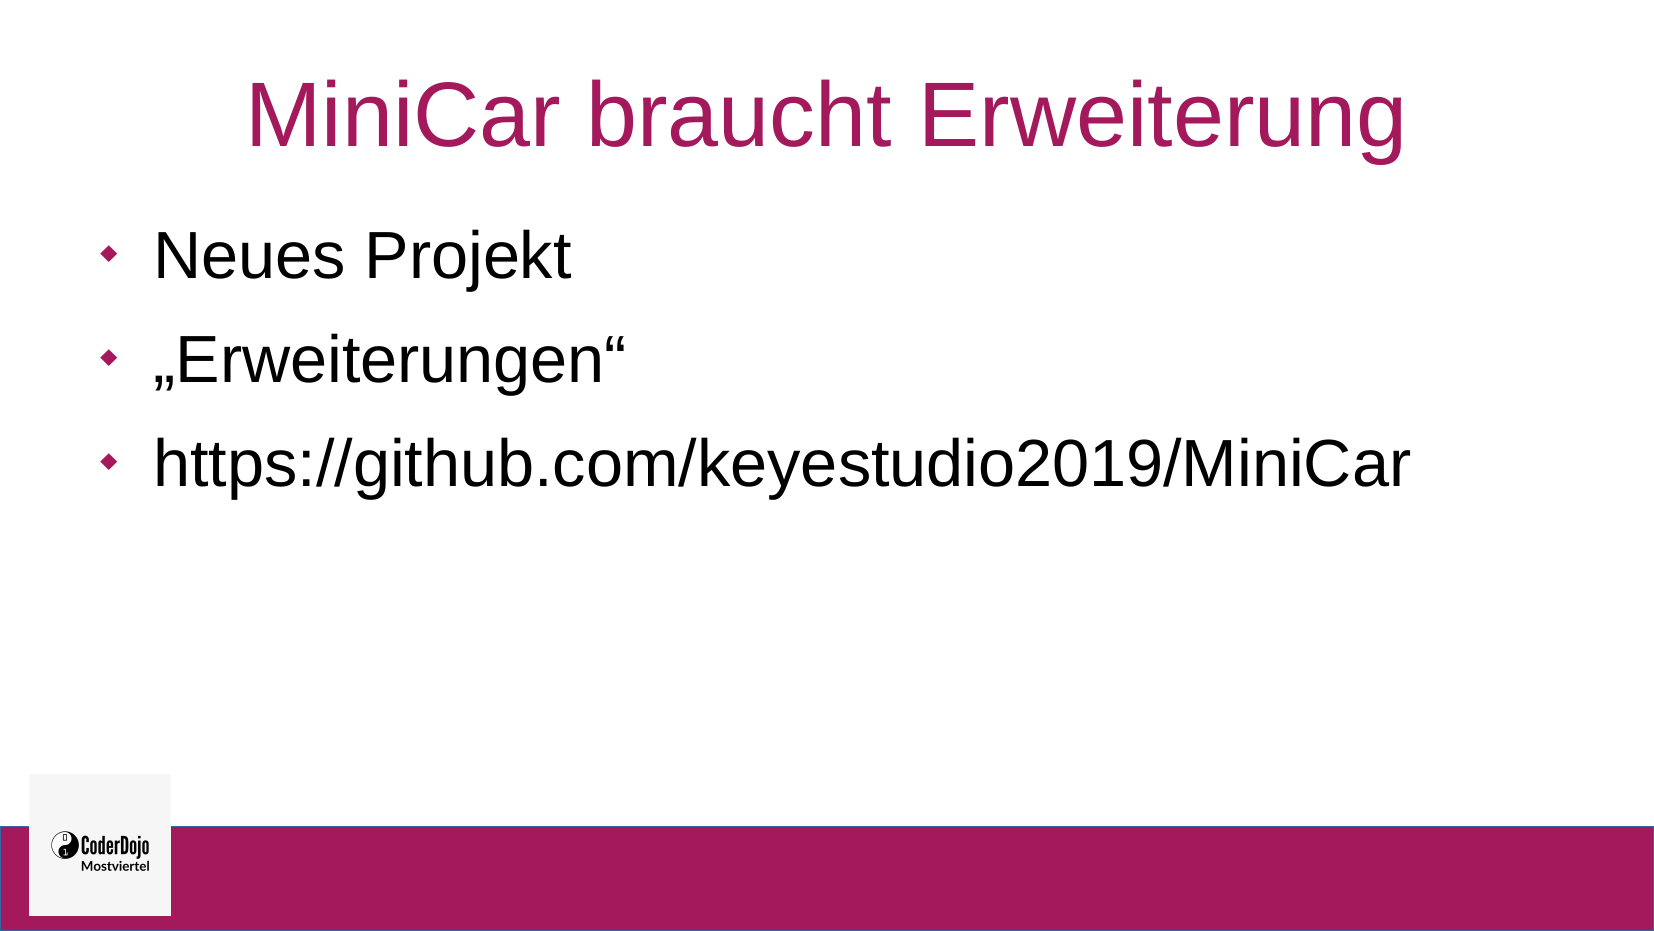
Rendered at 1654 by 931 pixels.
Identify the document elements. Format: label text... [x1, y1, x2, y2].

list Neues Projekt „Erweiterungen“ https://github.com/keyestudio2019/MiniCar [82, 217, 1536, 758]
picture [29, 774, 171, 916]
title MiniCar braucht Erweiterung [82, 37, 1571, 193]
